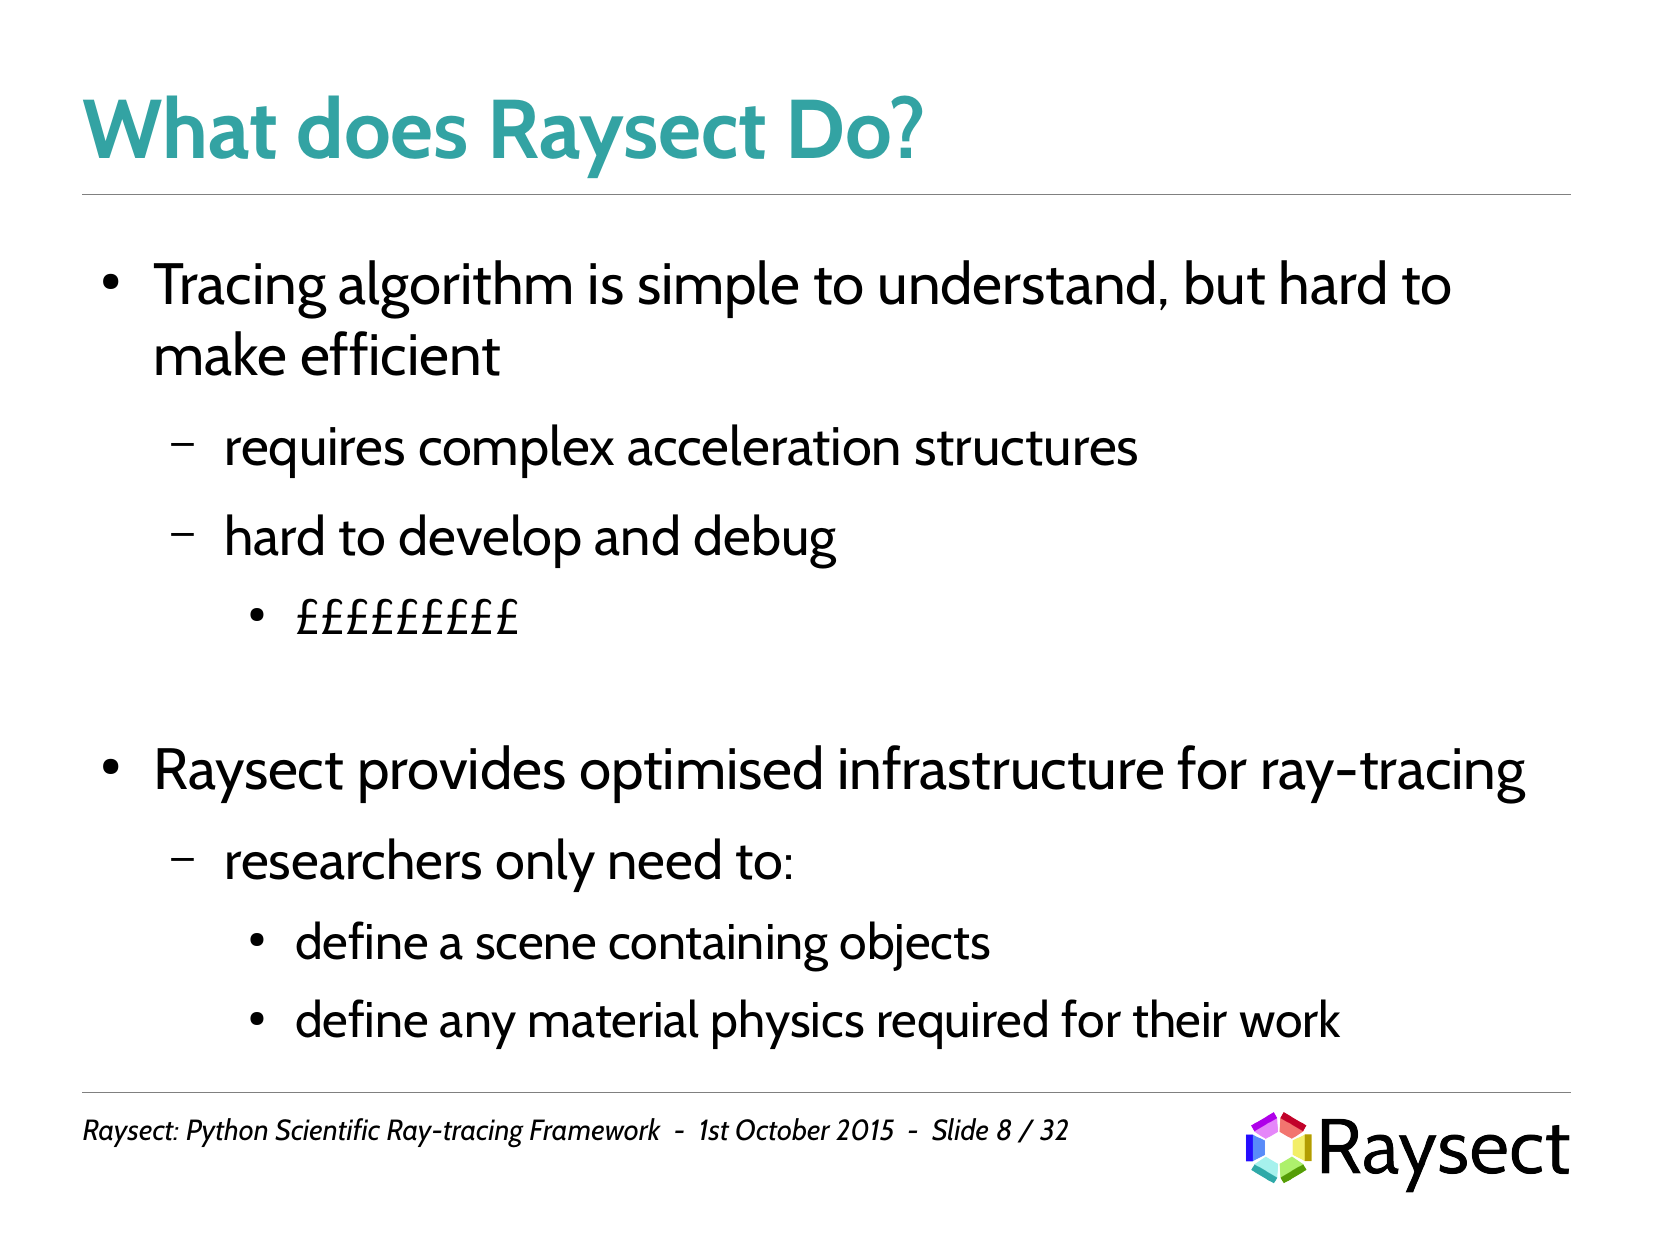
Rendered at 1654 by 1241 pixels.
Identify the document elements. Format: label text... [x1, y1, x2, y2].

picture [1242, 1108, 1573, 1196]
list Tracing algorithm is simple to understand, but hard to make efficient requires complex acceleration structures hard to develop and debug £££££££££ Raysect provides optimised infrastructure for ray-tracing researchers only need to: define a scene containing objects define any material physics required for their work [82, 248, 1571, 1063]
title What does Raysect Do? [82, 70, 1571, 187]
